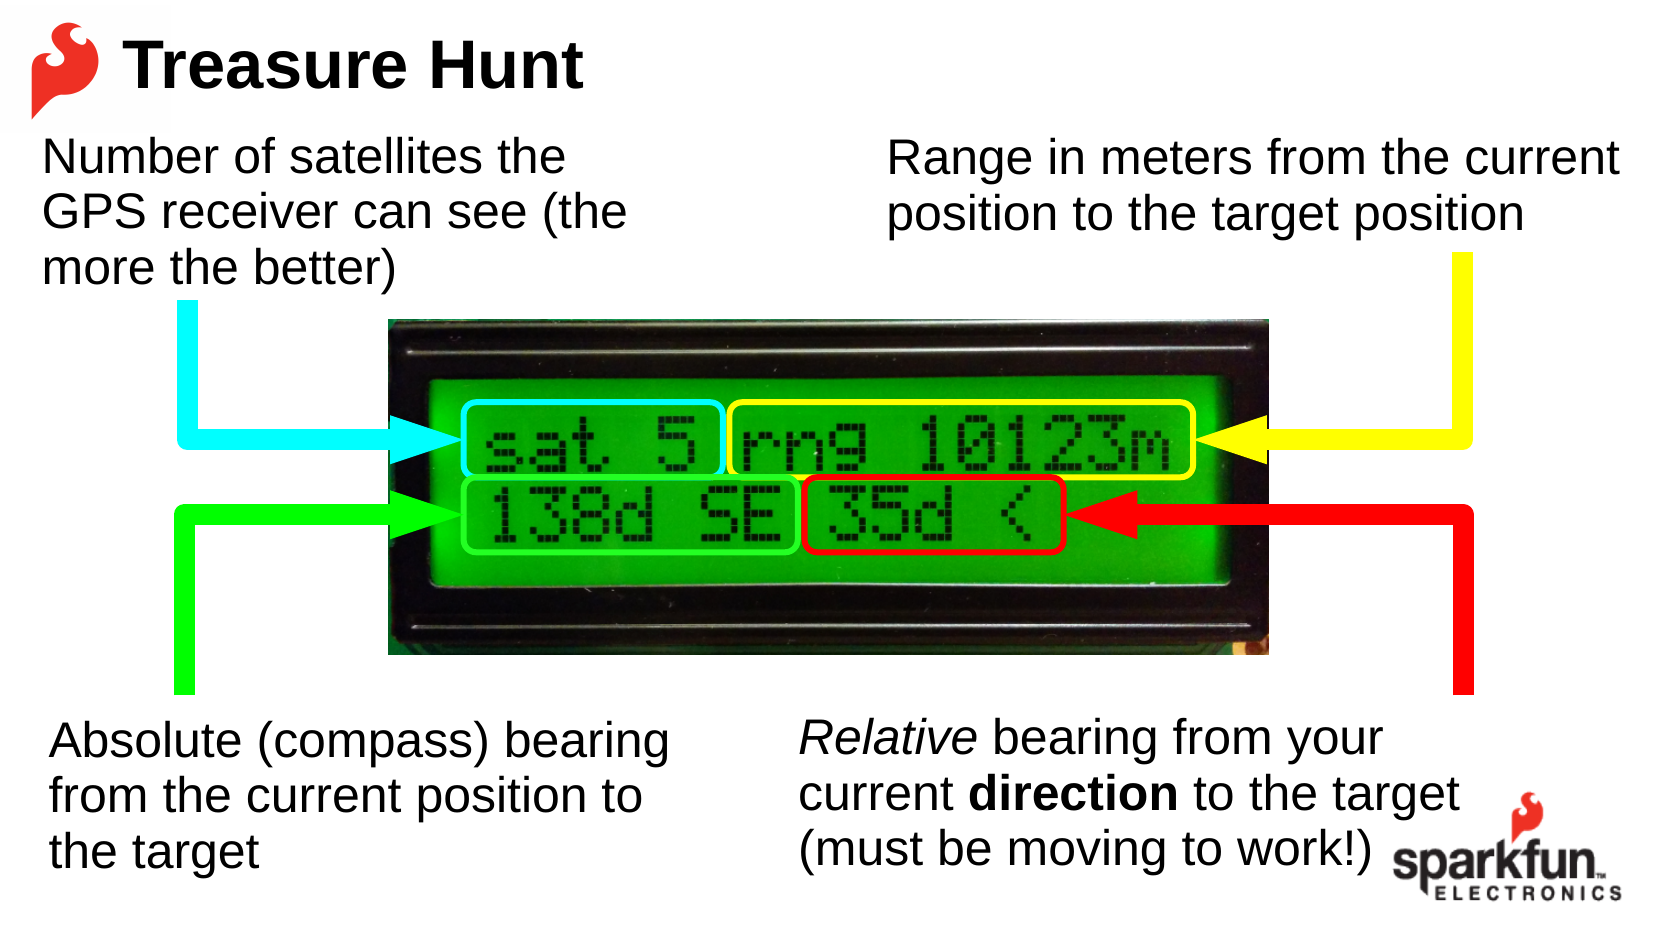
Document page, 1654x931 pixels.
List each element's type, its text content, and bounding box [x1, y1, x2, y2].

picture [1065, 442, 1269, 513]
picture [0, 5, 171, 133]
picture [467, 481, 794, 549]
picture [733, 406, 1190, 474]
picture [808, 481, 1060, 549]
title Treasure Hunt [122, 26, 1546, 104]
picture [388, 517, 1269, 655]
list Relative bearing from your current direction to the target (must be moving to work!) [798, 709, 1548, 928]
list Absolute (compass) bearing from the current position to the target [48, 711, 696, 931]
list Number of satellites the GPS receiver can see (the more the better) [41, 127, 641, 396]
picture [388, 319, 1269, 438]
picture [1548, 749, 1651, 926]
list Range in meters from the current position to the target position [886, 129, 1636, 398]
picture [467, 406, 719, 474]
picture [388, 442, 466, 513]
